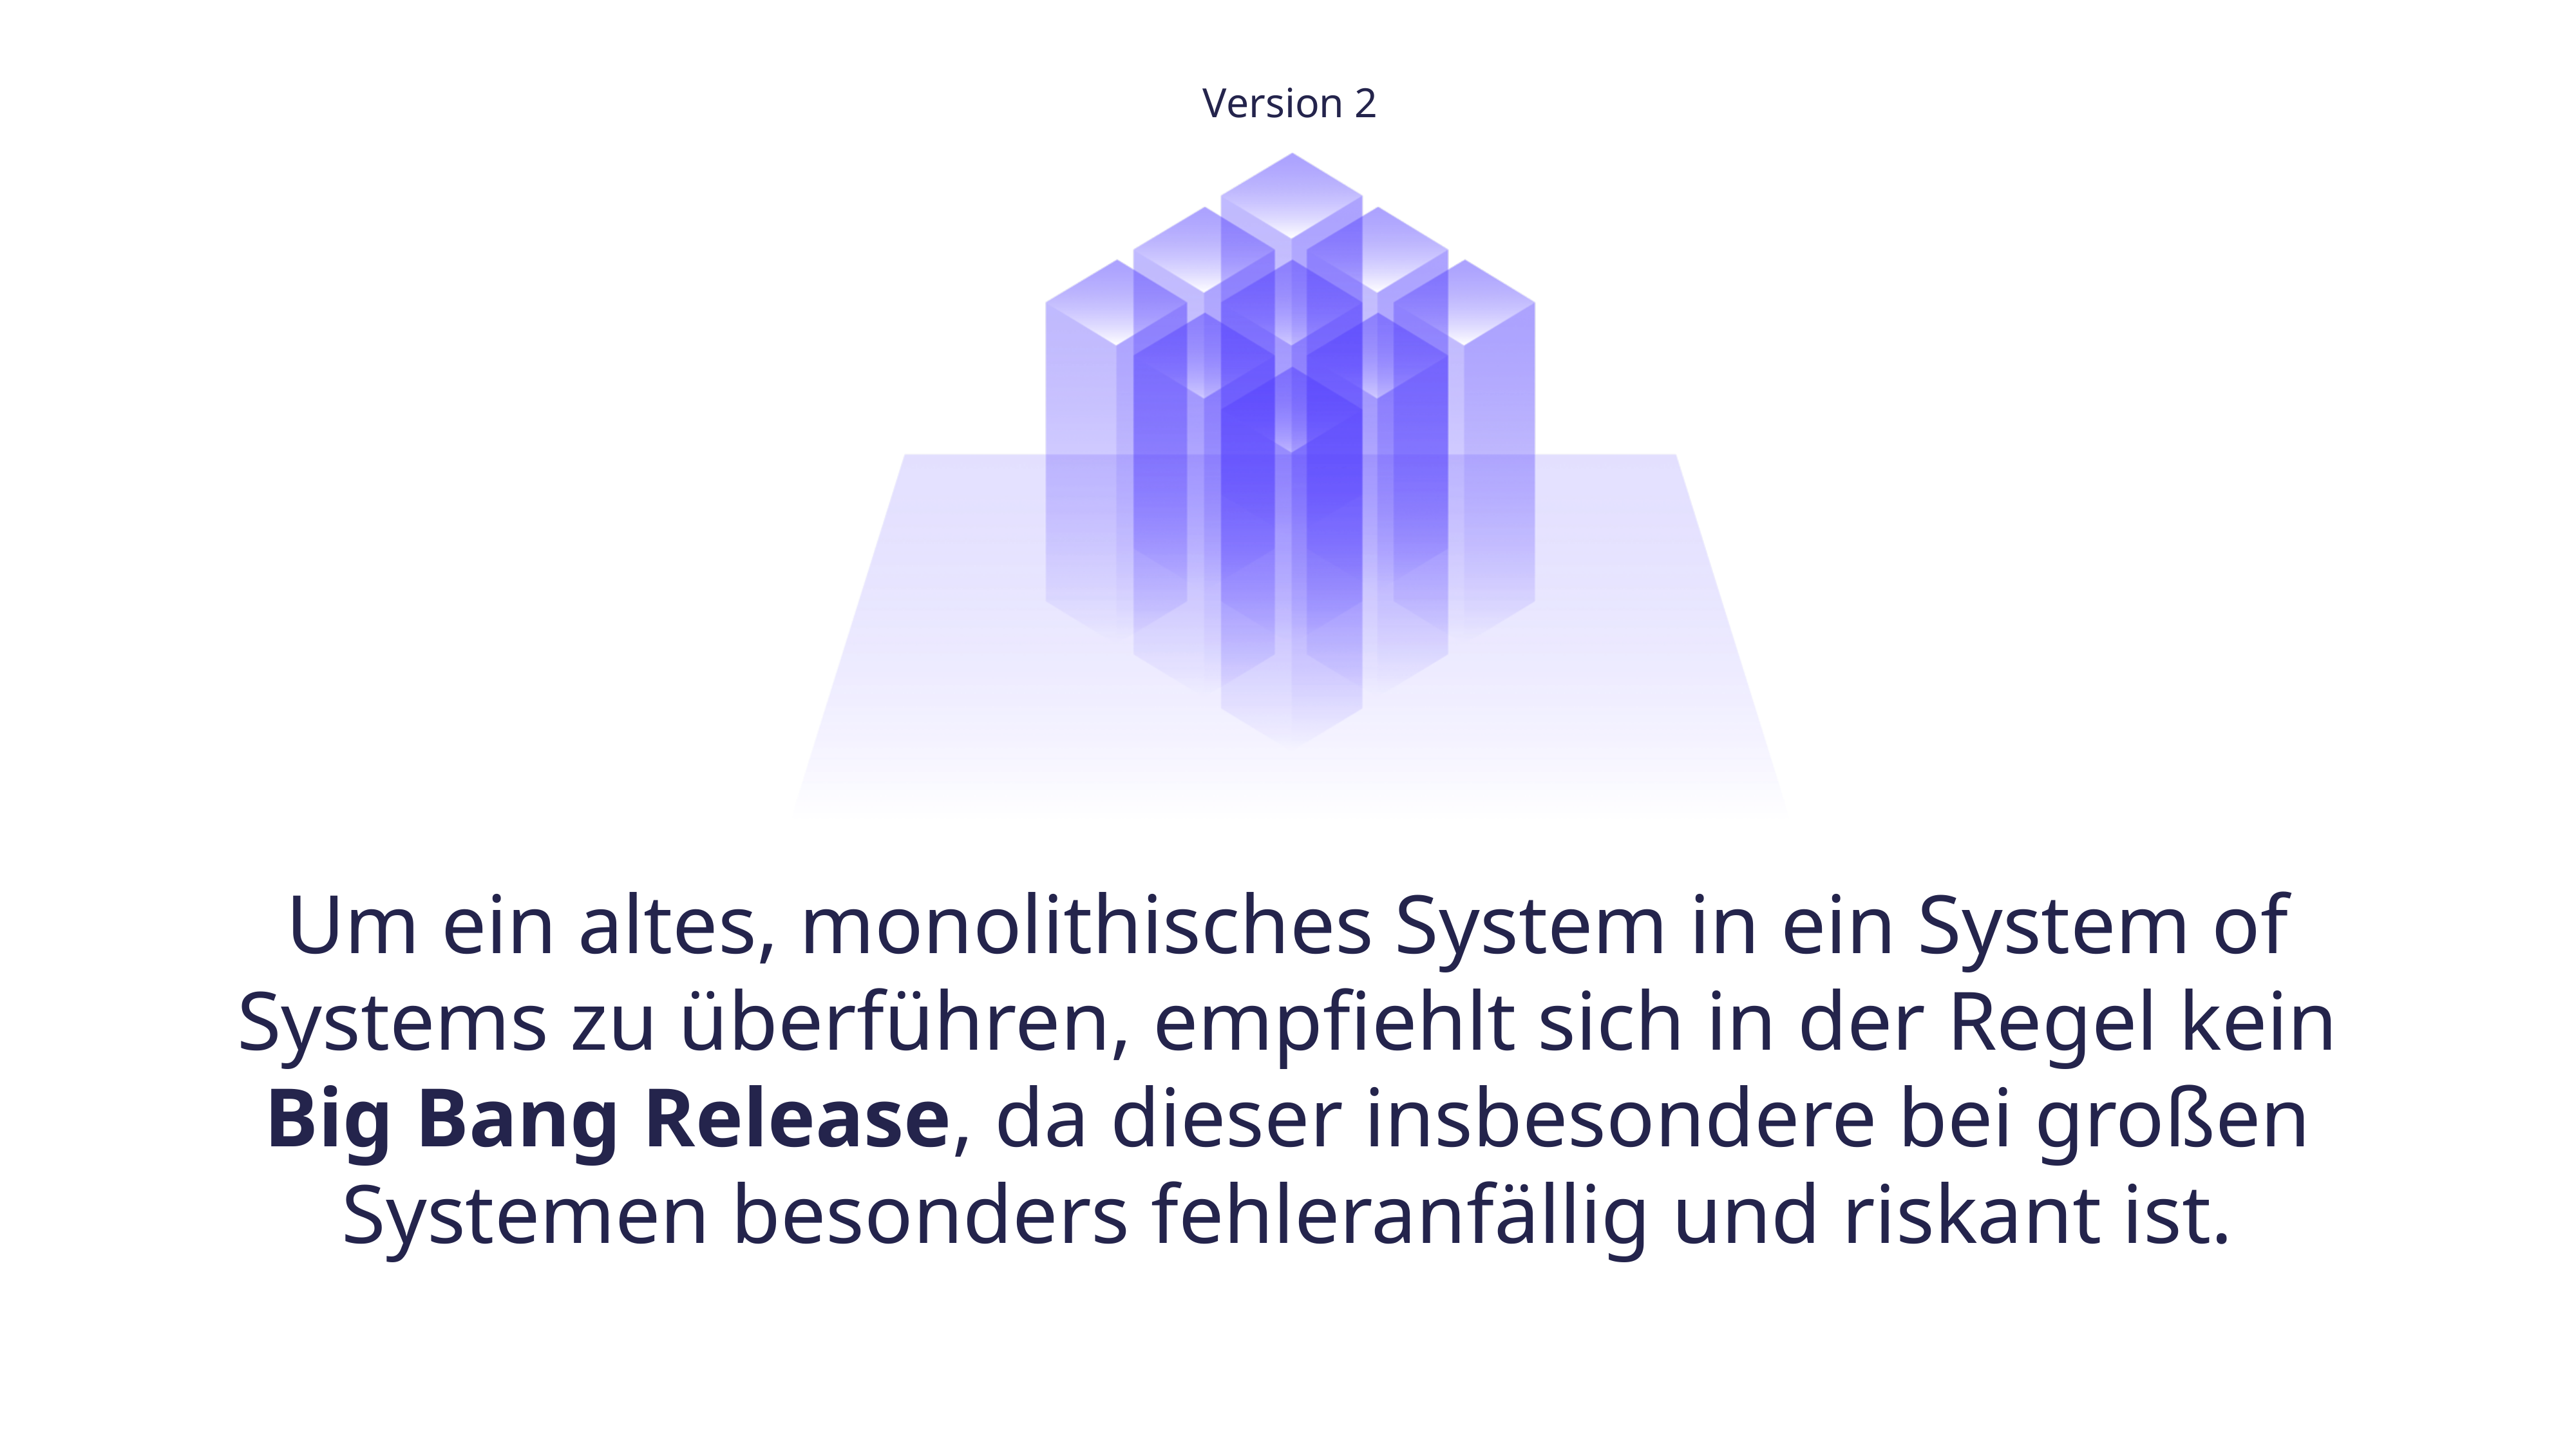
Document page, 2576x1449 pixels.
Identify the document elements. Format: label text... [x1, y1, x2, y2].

text_box Um ein altes, monolithisches System in ein System of Systems zu überführen, empfiehlt sich in der Regel kein Big Bang Release, da dieser insbesondere bei großen Systemen besonders fehleranfällig und riskant ist. [189, 781, 2387, 1350]
picture [790, 153, 1792, 781]
text_box Version 2 [1197, 71, 1384, 131]
